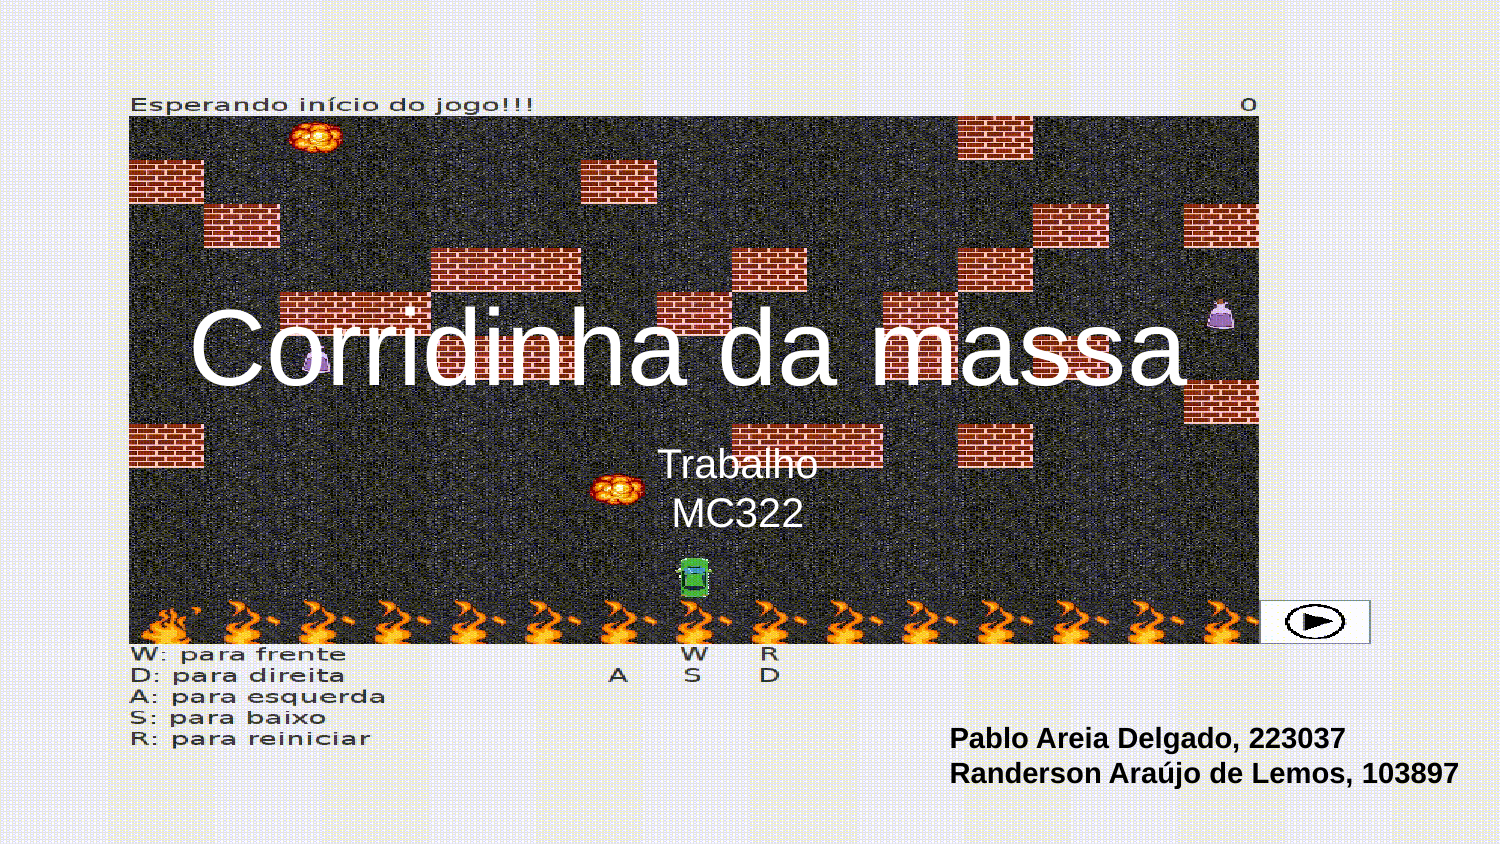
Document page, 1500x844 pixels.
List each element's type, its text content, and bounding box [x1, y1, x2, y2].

subtitle Trabalho MC322 [38, 421, 1437, 552]
picture [0, 0, 1500, 844]
text_box Pablo Areia Delgado, 223037 Randerson Araújo de Lemos, 103897 [934, 673, 1496, 839]
title Corridinha da massa [57, 146, 1319, 421]
